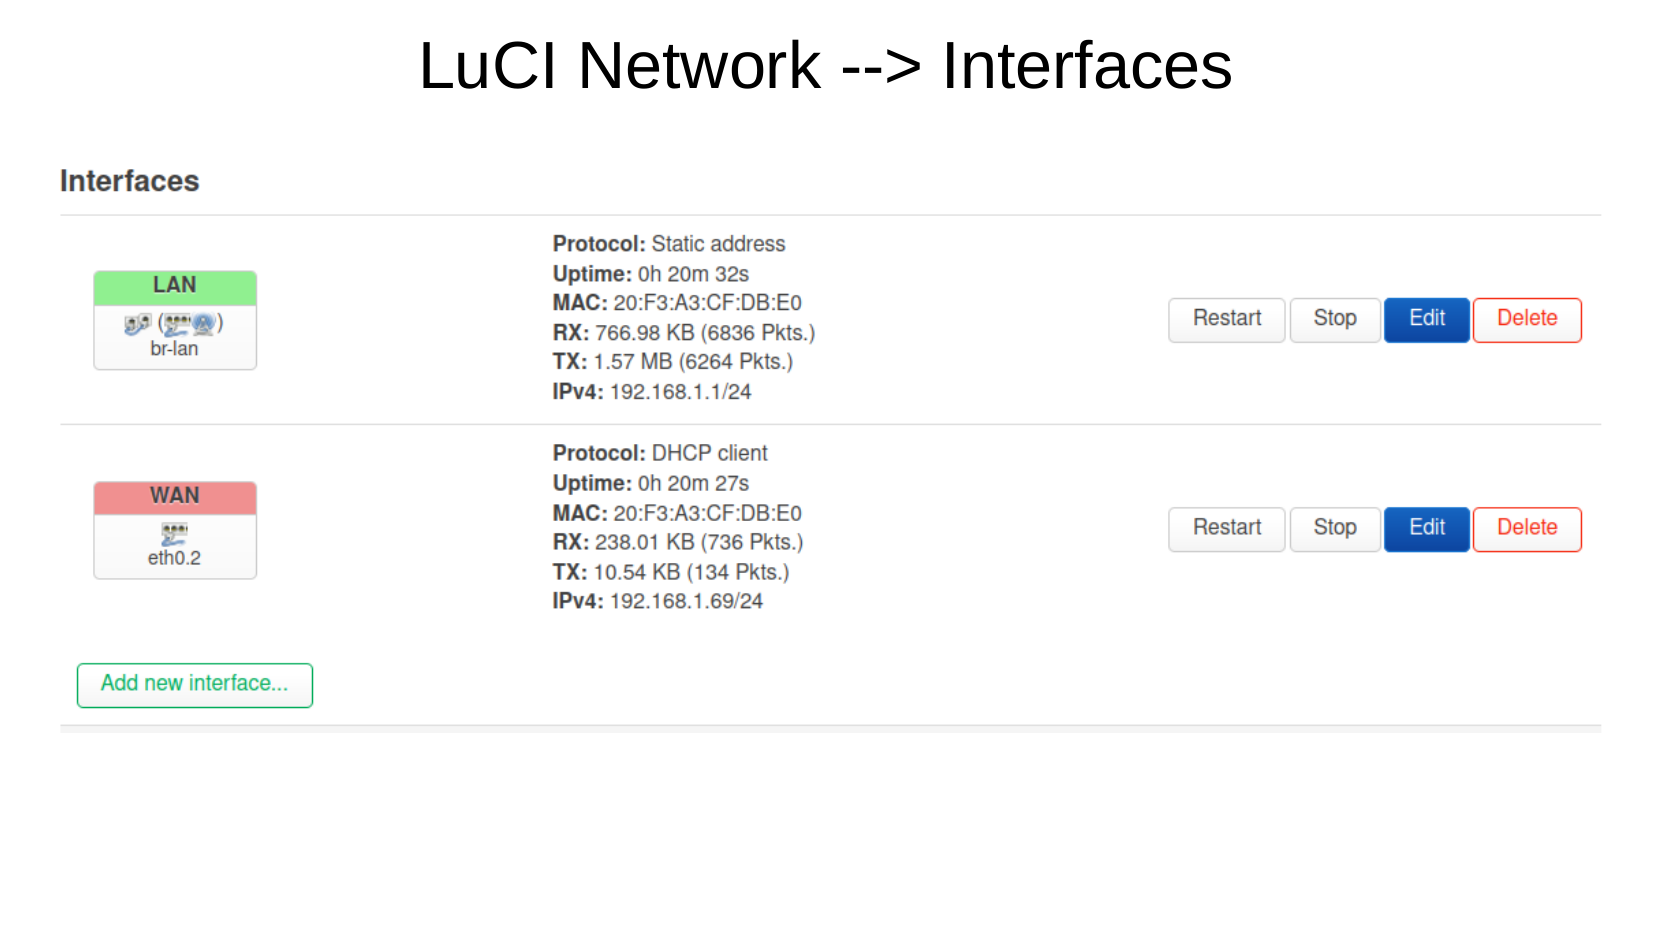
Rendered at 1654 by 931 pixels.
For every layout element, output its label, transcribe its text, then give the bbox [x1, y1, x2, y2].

title LuCI Network --> Interfaces [82, 28, 1571, 104]
picture [47, 138, 1611, 733]
